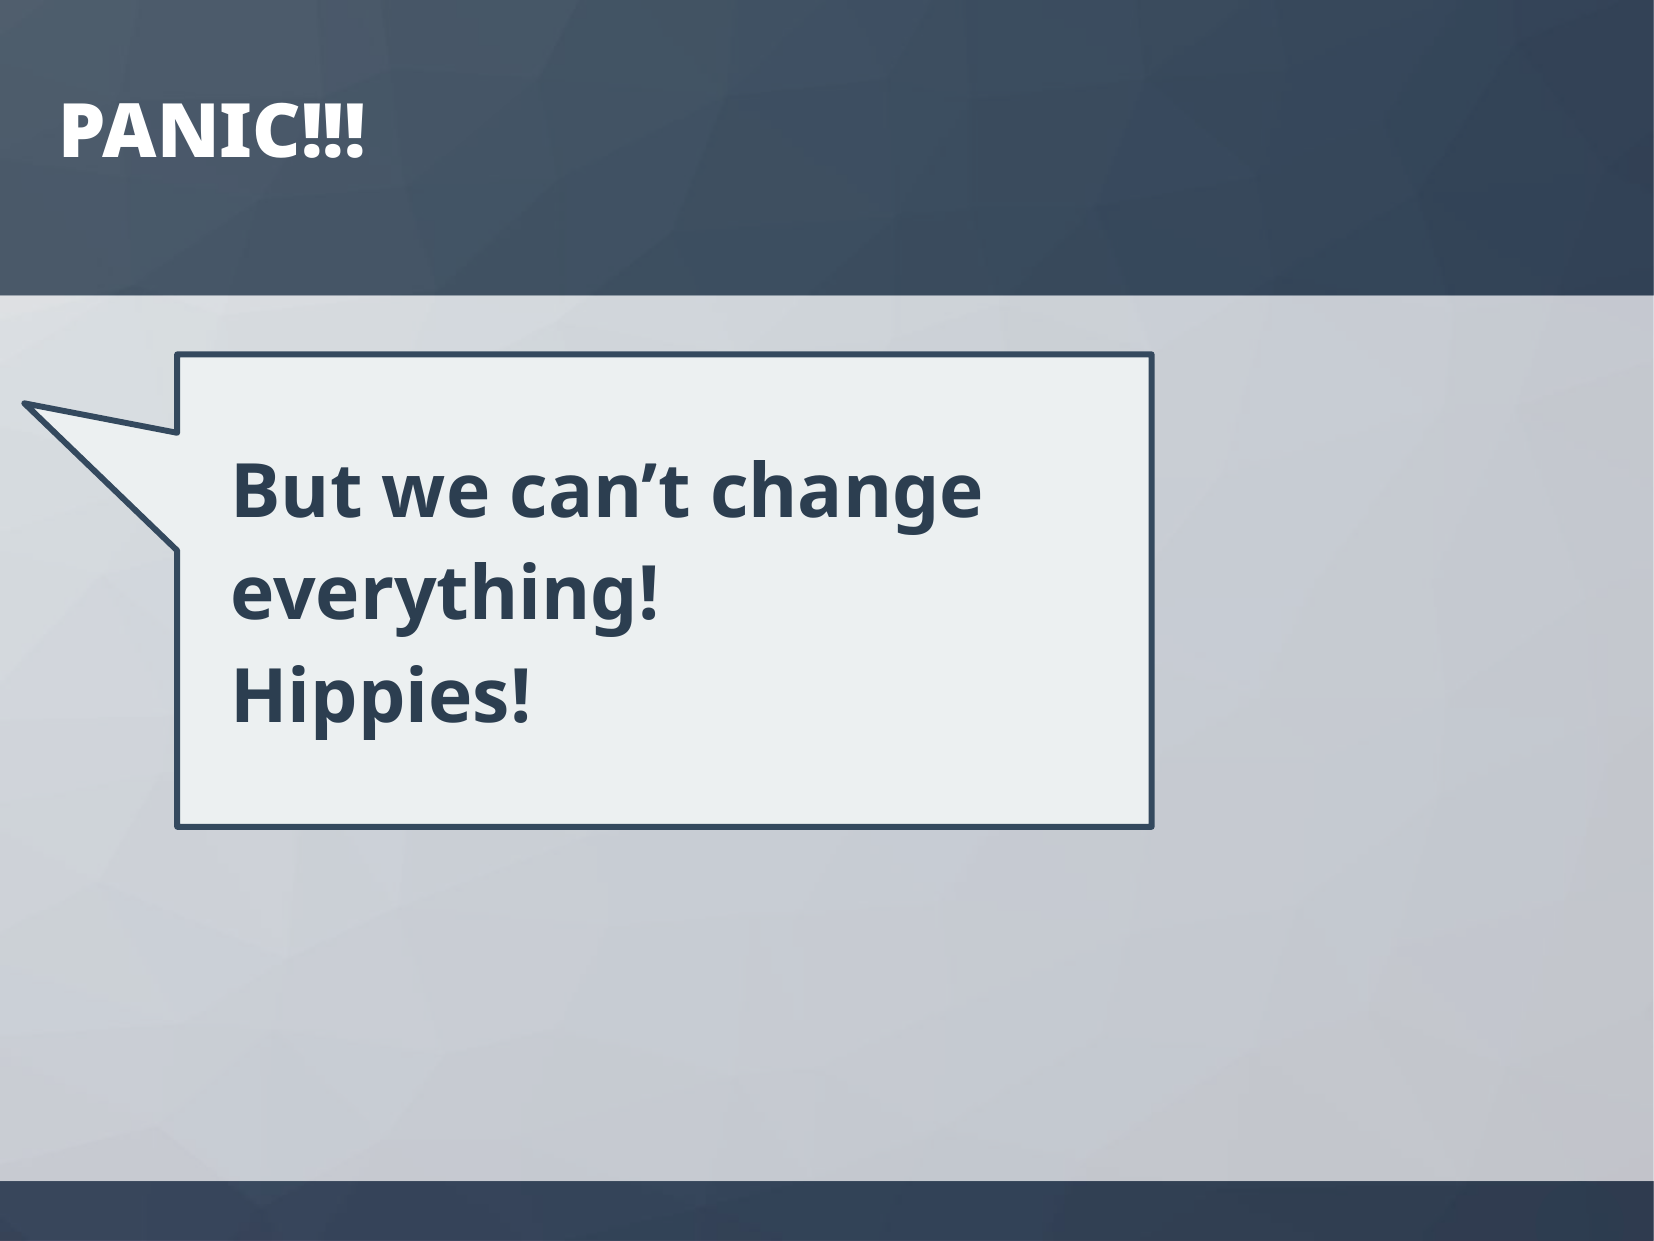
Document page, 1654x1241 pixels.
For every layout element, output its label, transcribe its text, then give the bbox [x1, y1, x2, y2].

text_box But we can’t change everything! Hippies! [24, 354, 1152, 827]
title PANIC!!! [59, 49, 1595, 207]
